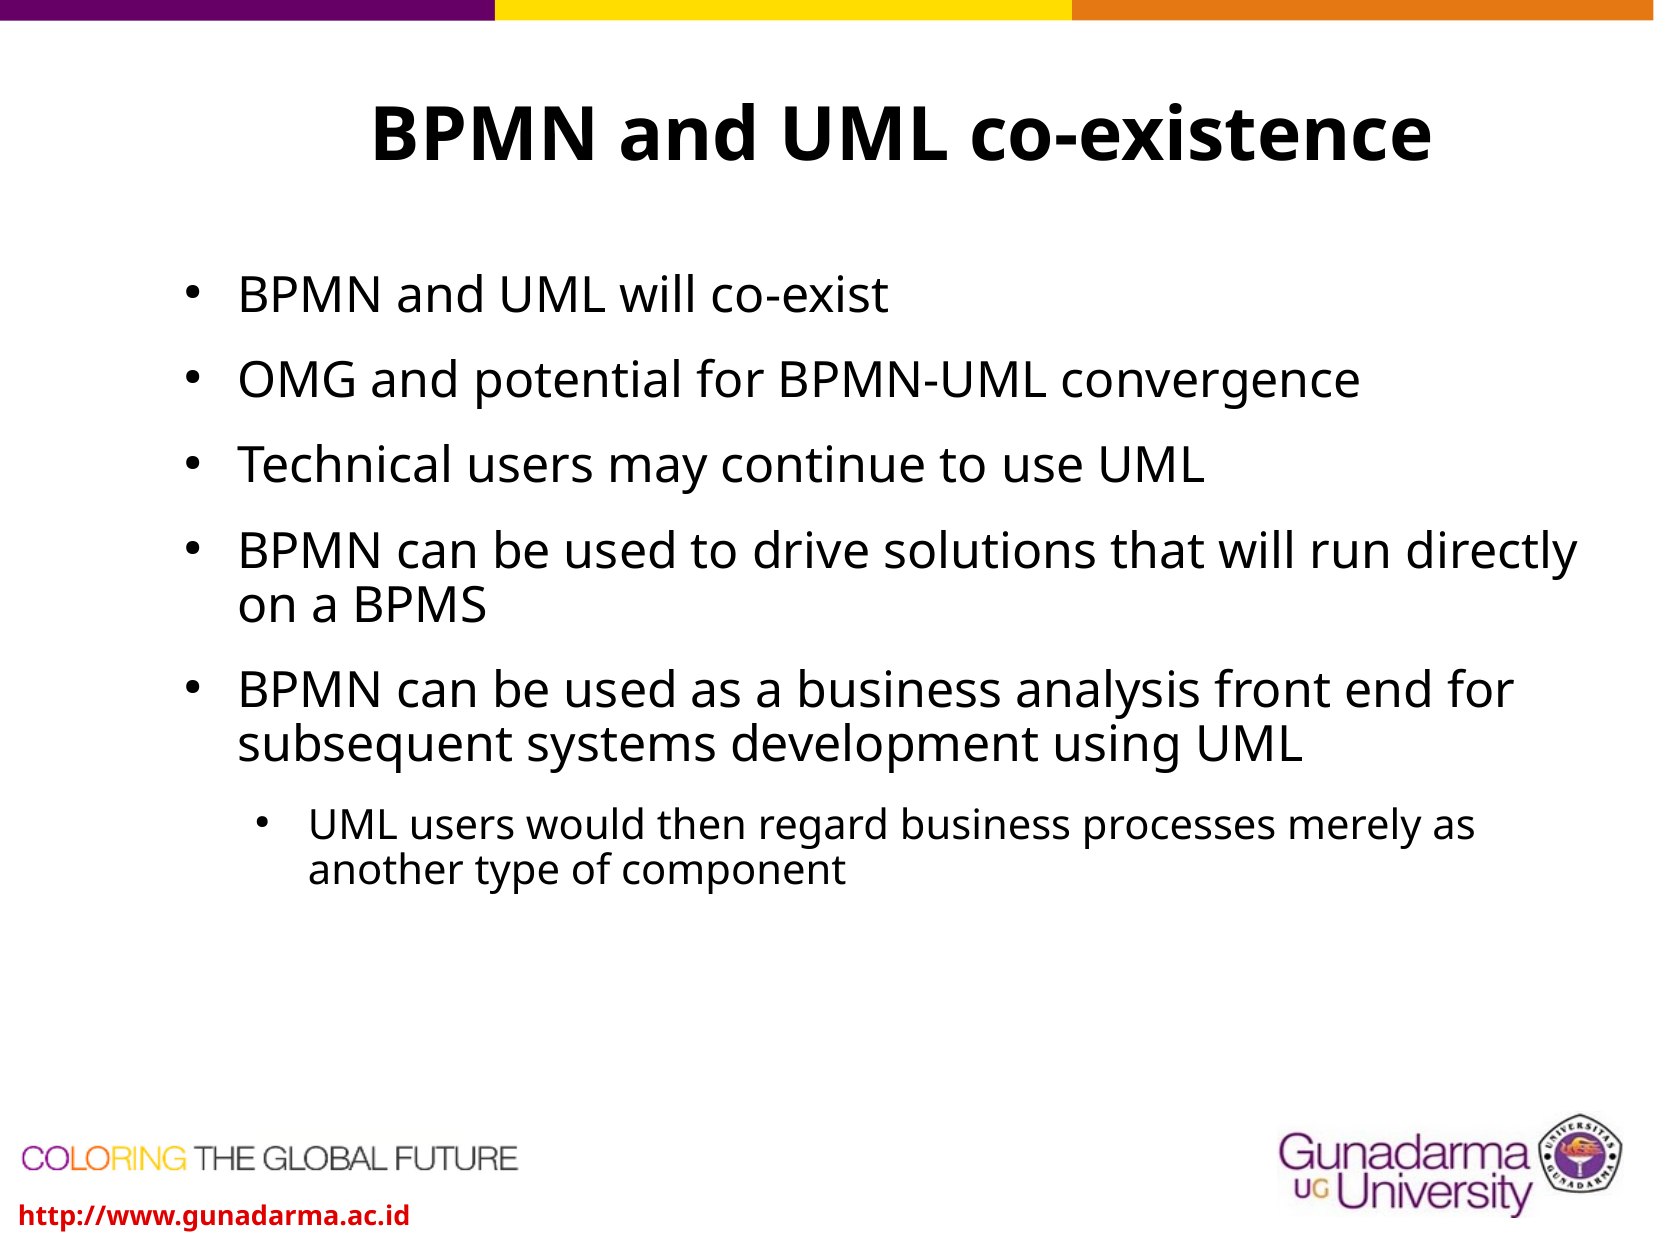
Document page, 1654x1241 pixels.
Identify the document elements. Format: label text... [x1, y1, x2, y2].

picture [1277, 1111, 1624, 1218]
list BPMN and UML will co-exist OMG and potential for BPMN-UML convergence Technical users may continue to use UML BPMN can be used to drive solutions that will run directly on a BPMS BPMN can be used as a business analysis front end for subsequent systems development using UML UML users would then regard business processes merely as another type of component [151, 261, 1599, 1063]
title BPMN and UML co-existence [165, 41, 1613, 221]
picture [17, 1126, 529, 1189]
